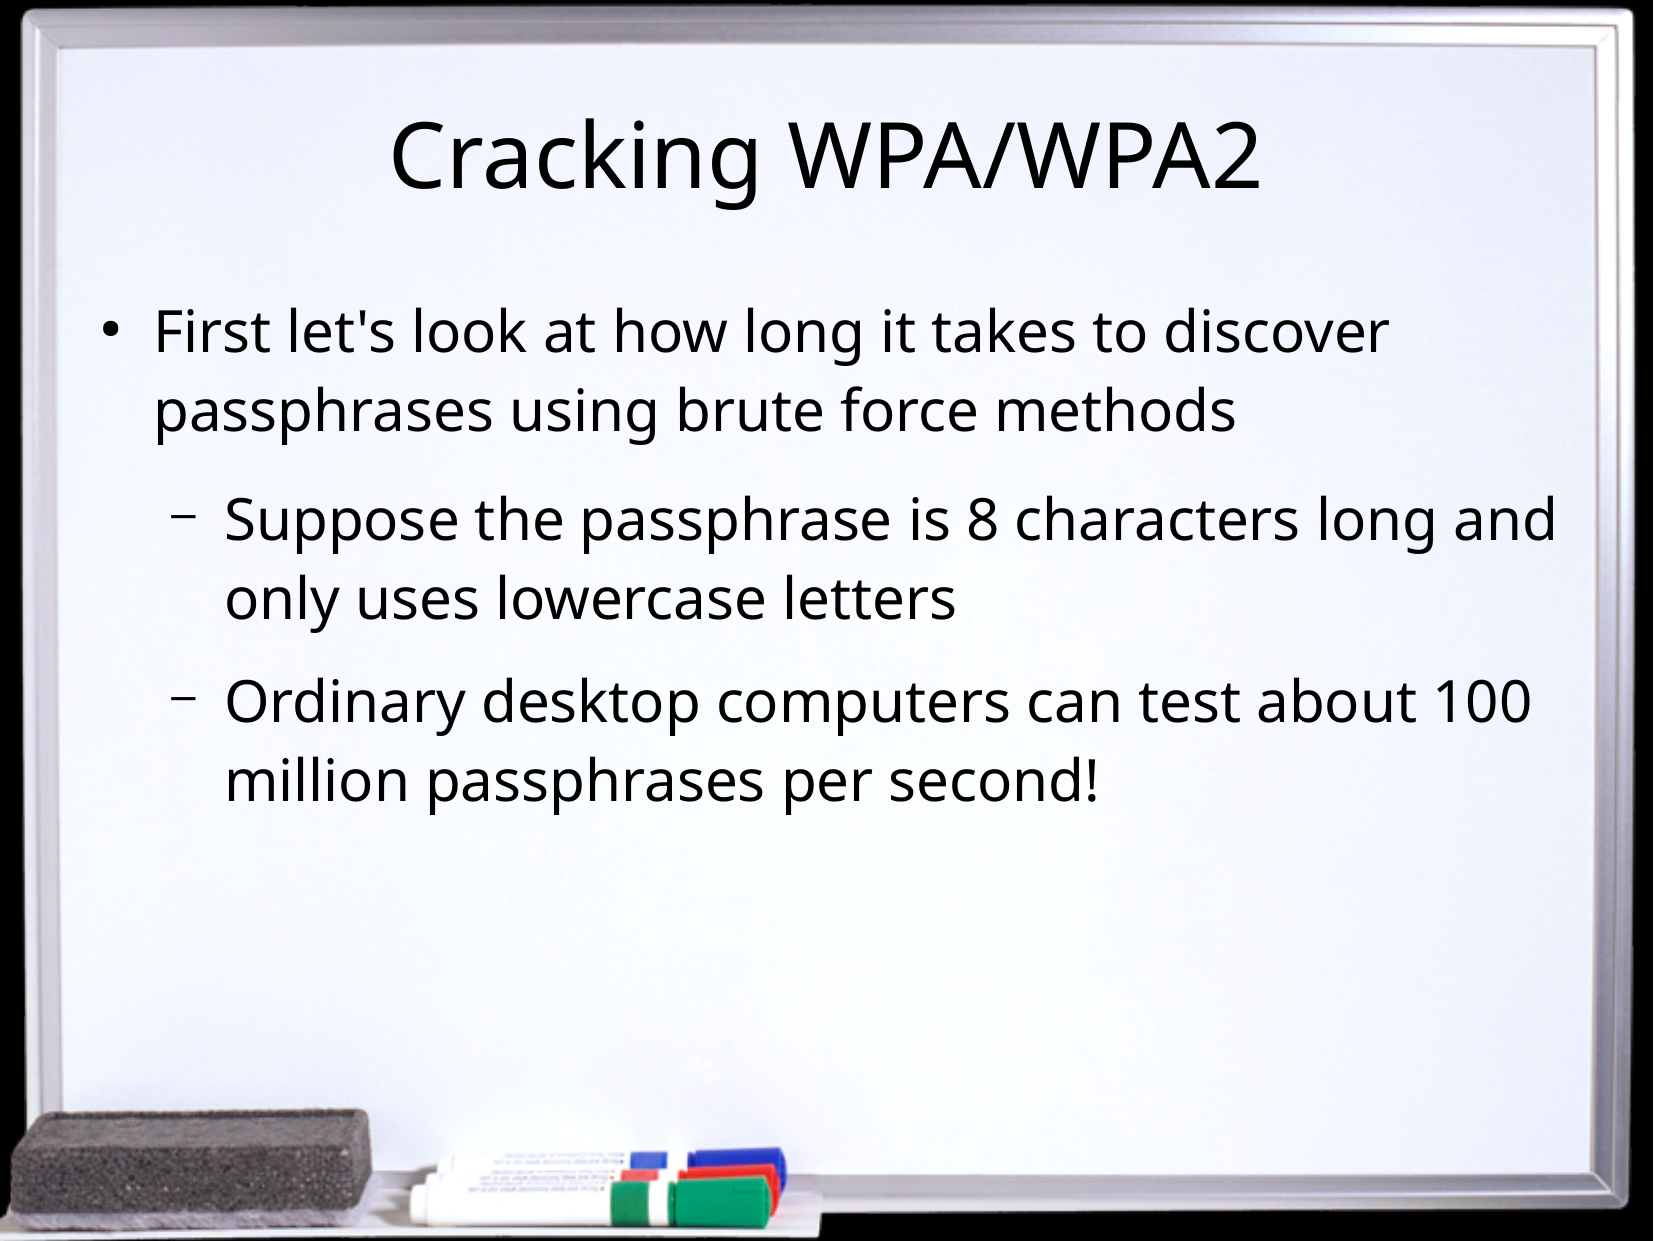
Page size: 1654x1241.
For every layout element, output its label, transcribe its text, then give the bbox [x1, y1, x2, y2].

picture [0, 0, 1654, 1241]
list First let's look at how long it takes to discover passphrases using brute force methods Suppose the passphrase is 8 characters long and only uses lowercase letters Ordinary desktop computers can test about 100 million passphrases per second! [82, 290, 1571, 1109]
title Cracking WPA/WPA2 [82, 49, 1571, 257]
